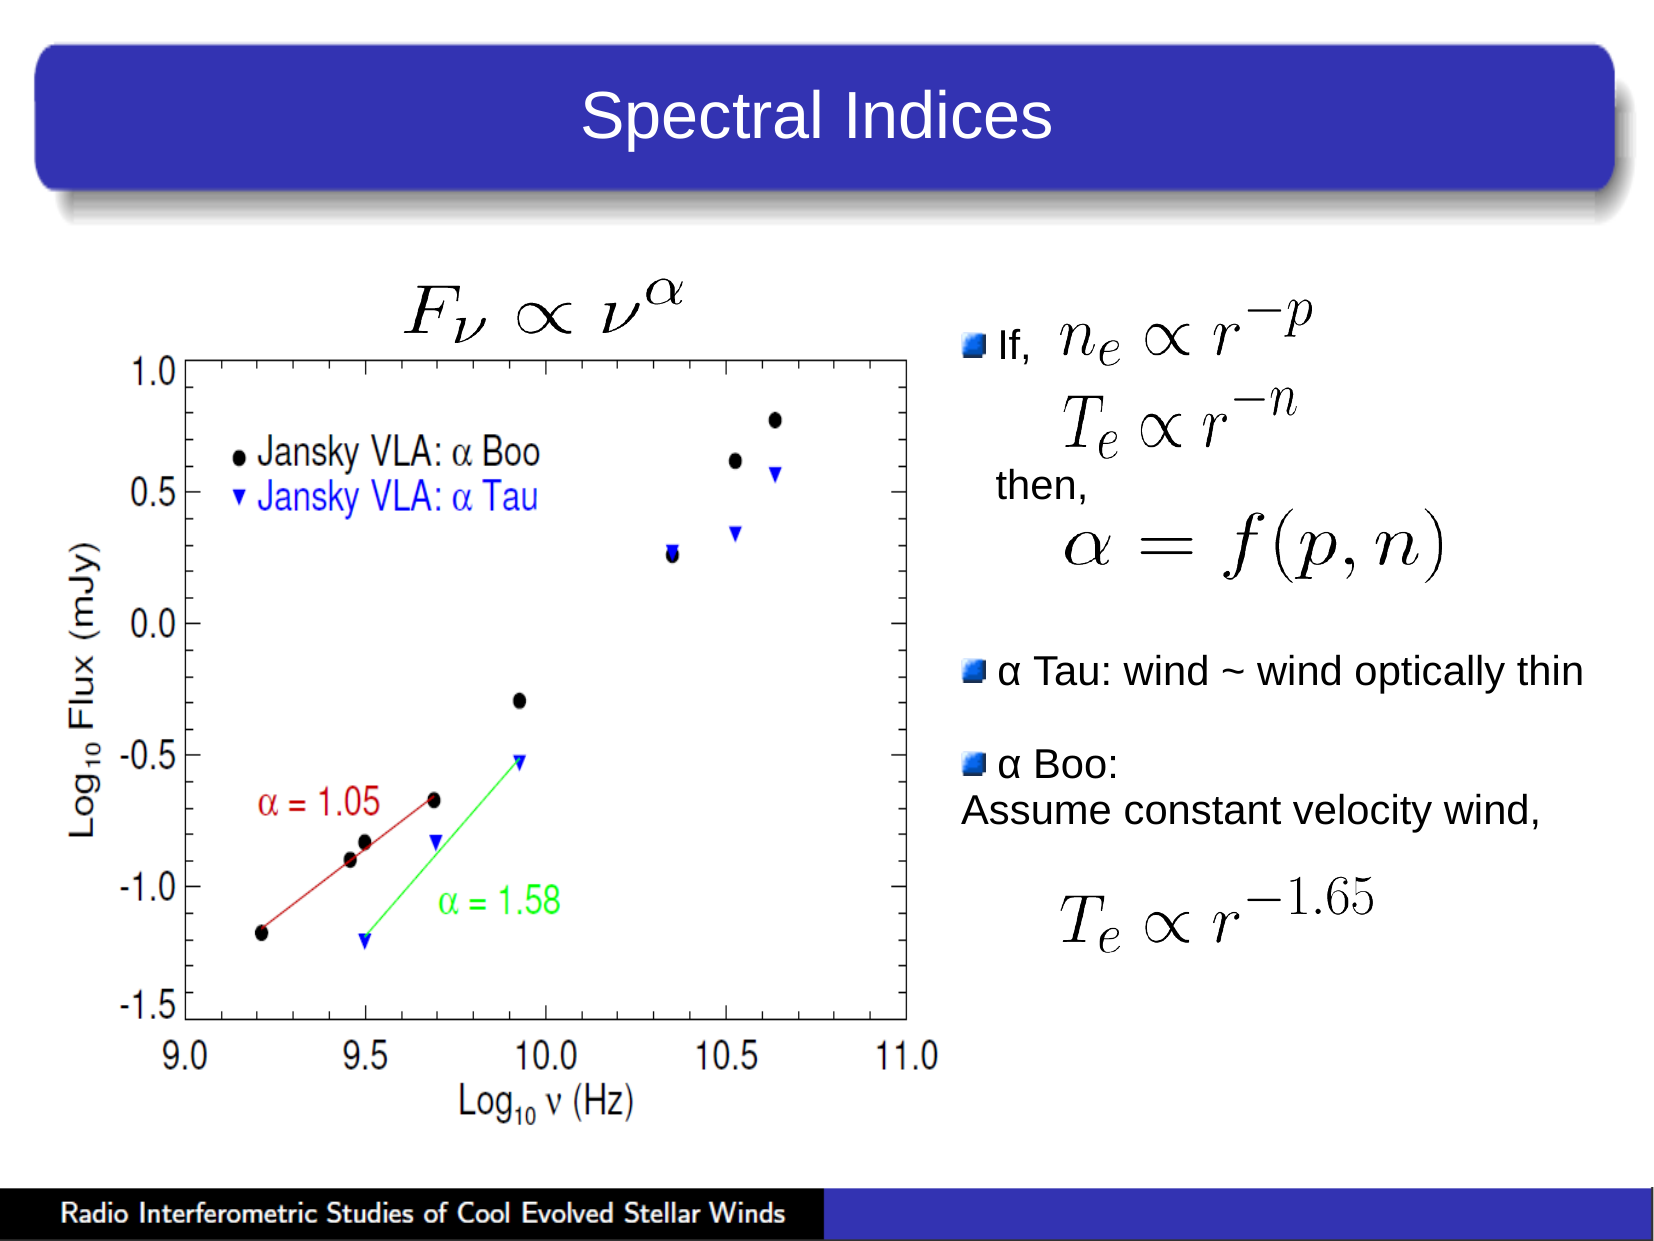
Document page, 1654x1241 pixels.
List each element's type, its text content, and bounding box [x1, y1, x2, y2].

picture [47, 278, 947, 1137]
picture [1063, 387, 1297, 459]
picture [1065, 508, 1442, 583]
text_box If, then, α Tau: wind ~ wind optically thin α Boo: Assume constant velocity wind, [946, 314, 1609, 1083]
picture [0, 1187, 1654, 1241]
picture [23, 29, 1648, 237]
picture [1060, 876, 1373, 953]
text_box Spectral Indices [59, 70, 1595, 189]
text_box [979, 293, 1575, 314]
picture [1060, 299, 1312, 366]
